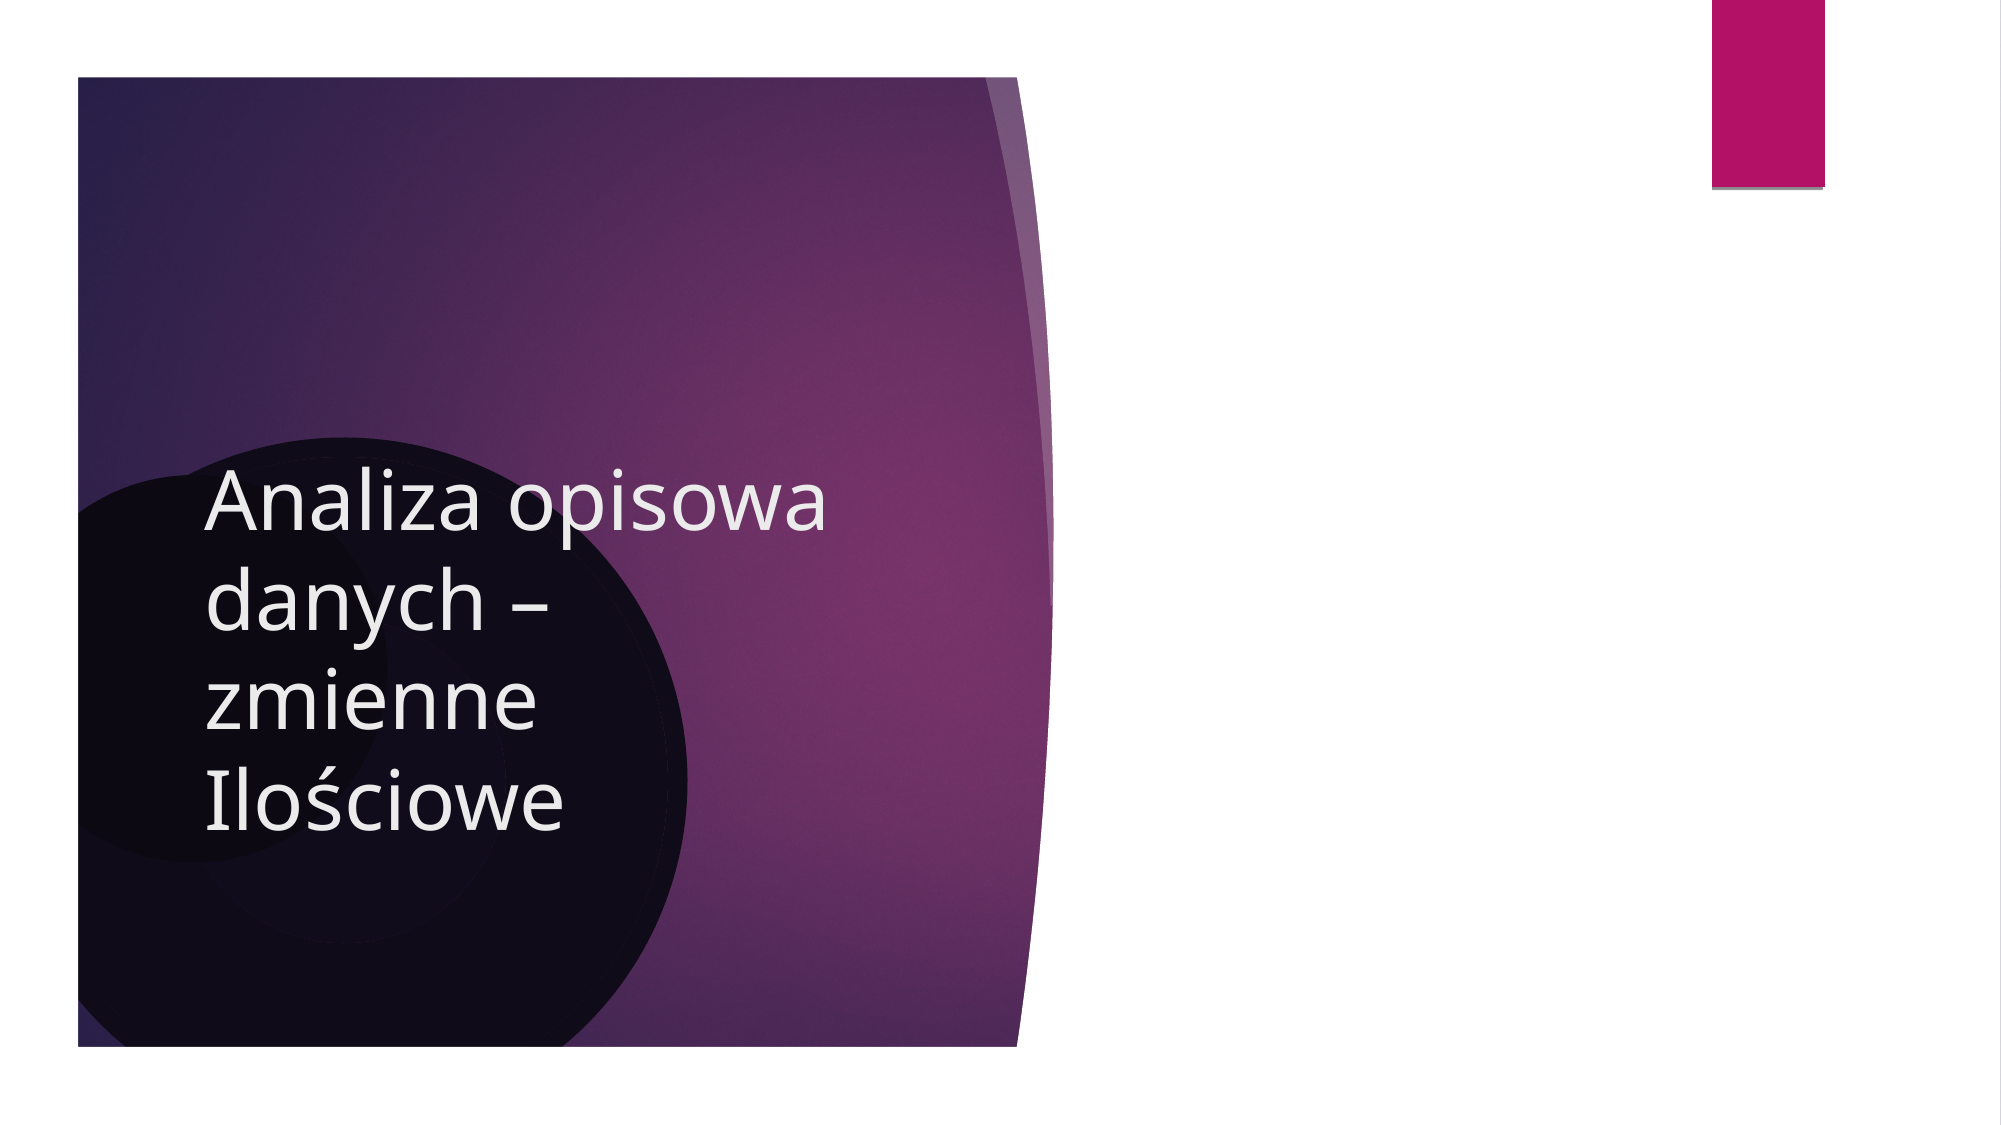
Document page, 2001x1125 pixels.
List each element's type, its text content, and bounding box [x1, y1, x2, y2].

title Analiza opisowa danych – zmienne Ilościowe [189, 439, 904, 814]
